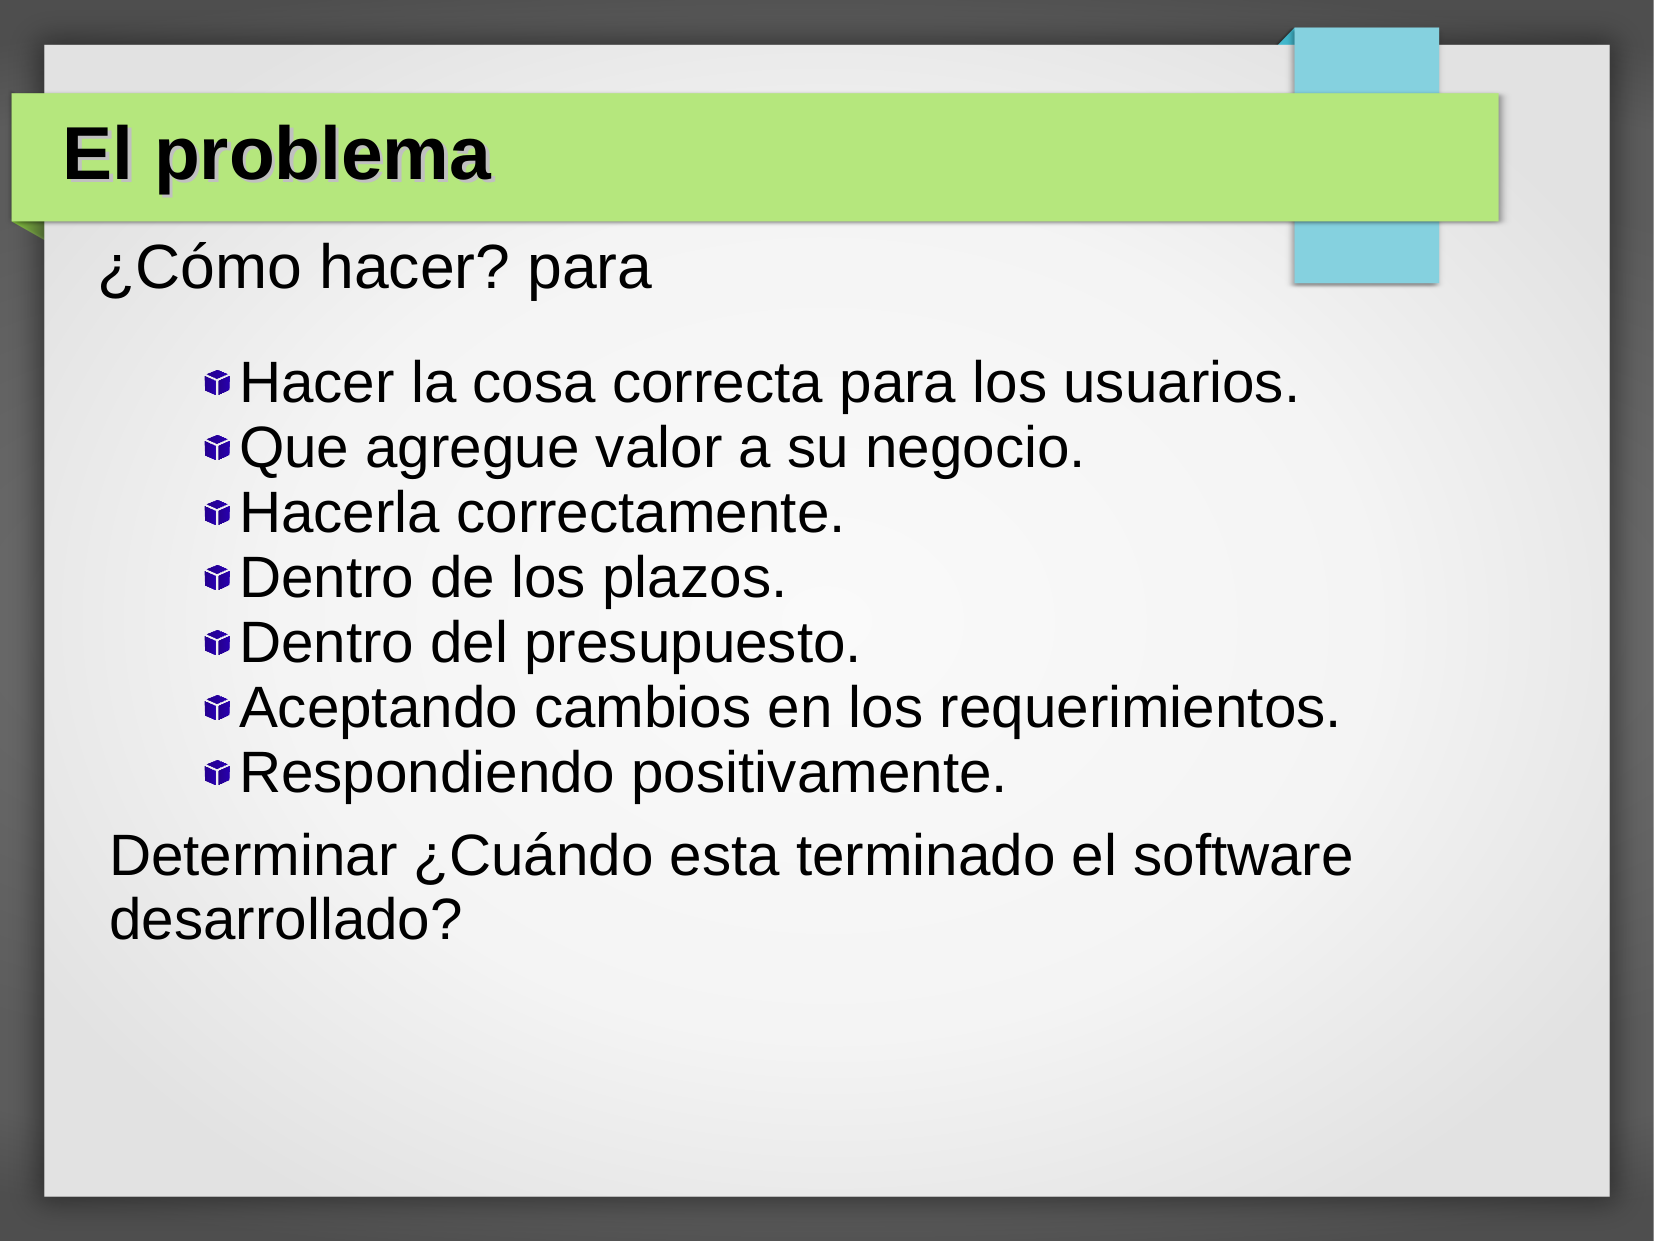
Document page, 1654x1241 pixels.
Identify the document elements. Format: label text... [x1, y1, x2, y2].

text_box ¿Cómo hacer? para [82, 224, 772, 343]
title El problema [62, 94, 1489, 213]
text_box Hacer la cosa correcta para los usuarios. Que agregue valor a su negocio. Hacerla correctamente. Dentro de los plazos. Dentro del presupuesto. Aceptando cambios en los requerimientos. Respondiendo positivamente. [188, 342, 1654, 815]
text_box Determinar ¿Cuándo esta terminado el software desarrollado? [94, 814, 1524, 961]
picture [0, 0, 1654, 1241]
